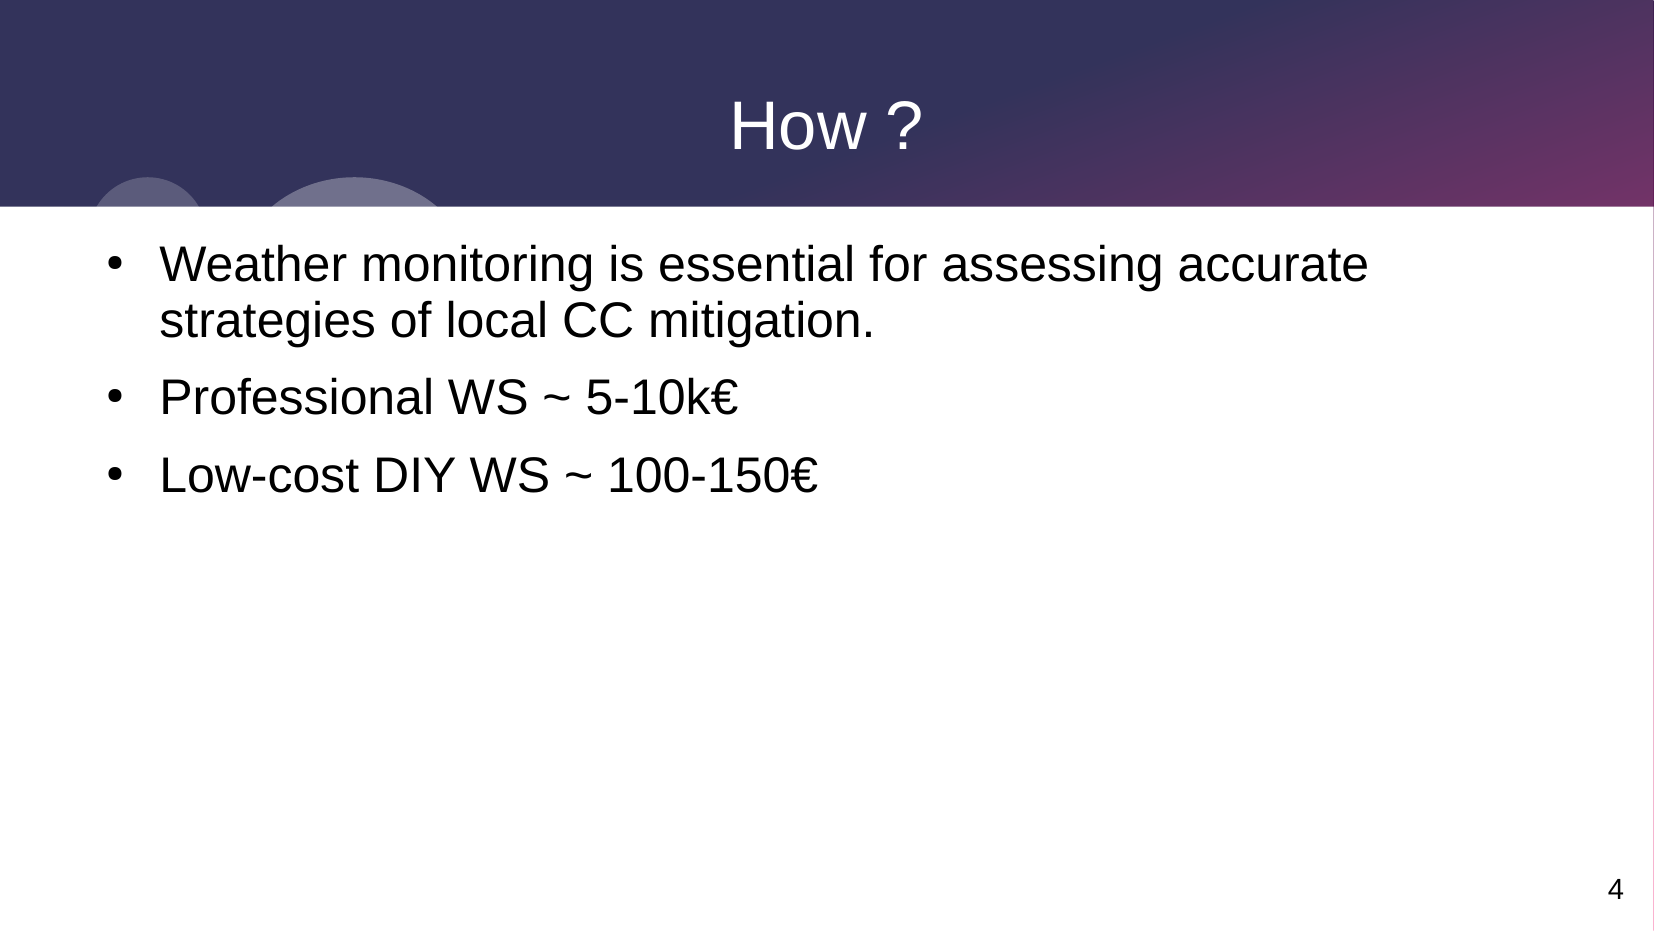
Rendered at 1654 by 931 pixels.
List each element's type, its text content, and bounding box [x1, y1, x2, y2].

title How ? [88, 44, 1565, 207]
list Weather monitoring is essential for assessing accurate strategies of local CC mitigation. Professional WS ~ 5-10k€ Low-cost DIY WS ~ 100-150€ [88, 236, 1565, 827]
